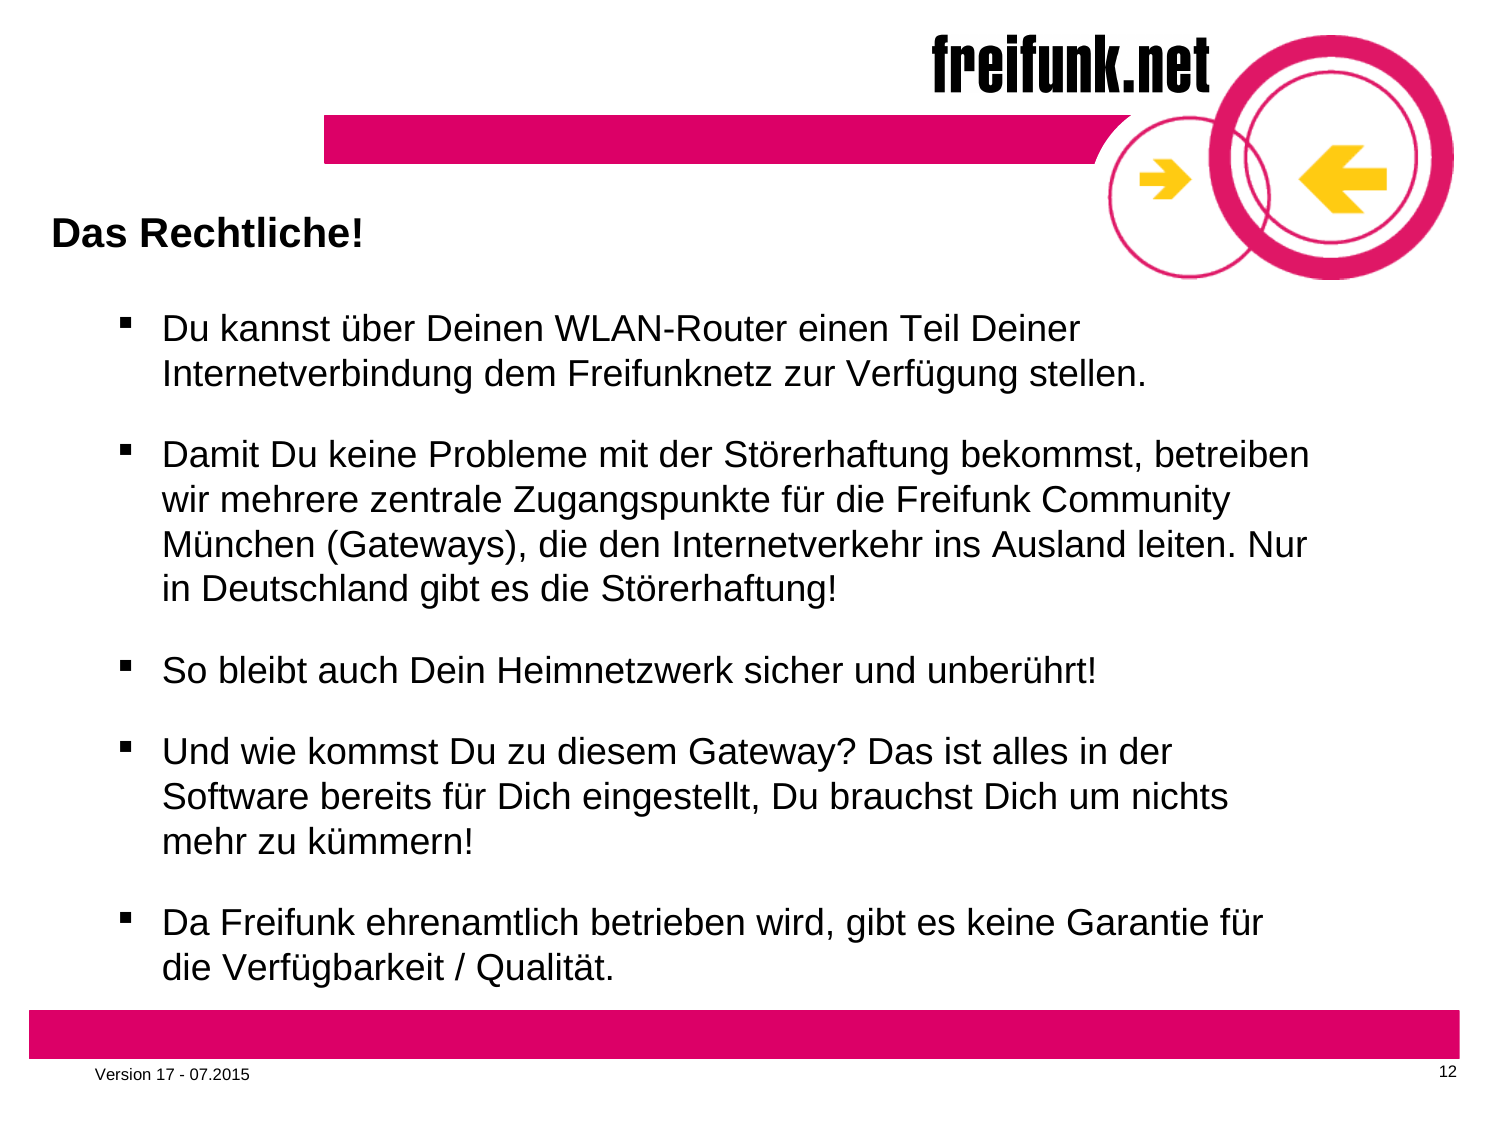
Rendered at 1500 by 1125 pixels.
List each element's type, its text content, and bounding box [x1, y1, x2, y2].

text_box Das Rechtliche! [51, 206, 1044, 286]
picture [932, 34, 1454, 280]
text_box Du kannst über Deinen WLAN-Router einen Teil Deiner Internetverbindung dem Freifunknetz zur Verfügung stellen. Damit Du keine Probleme mit der Störerhaftung bekommst, betreiben wir mehrere zentrale Zugangspunkte für die Freifunk Community München (Gateways), die den Internetverkehr ins Ausland leiten. Nur in Deutschland gibt es die Störerhaftung! So bleibt auch Dein Heimnetzwerk sicher und unberührt! Und wie kommst Du zu diesem Gateway? Das ist alles in der Software bereits für Dich eingestellt, Du brauchst Dich um nichts mehr zu kümmern! Da Freifunk ehrenamtlich betrieben wird, gibt es keine Garantie für die Verfügbarkeit / Qualität. [55, 304, 1330, 995]
